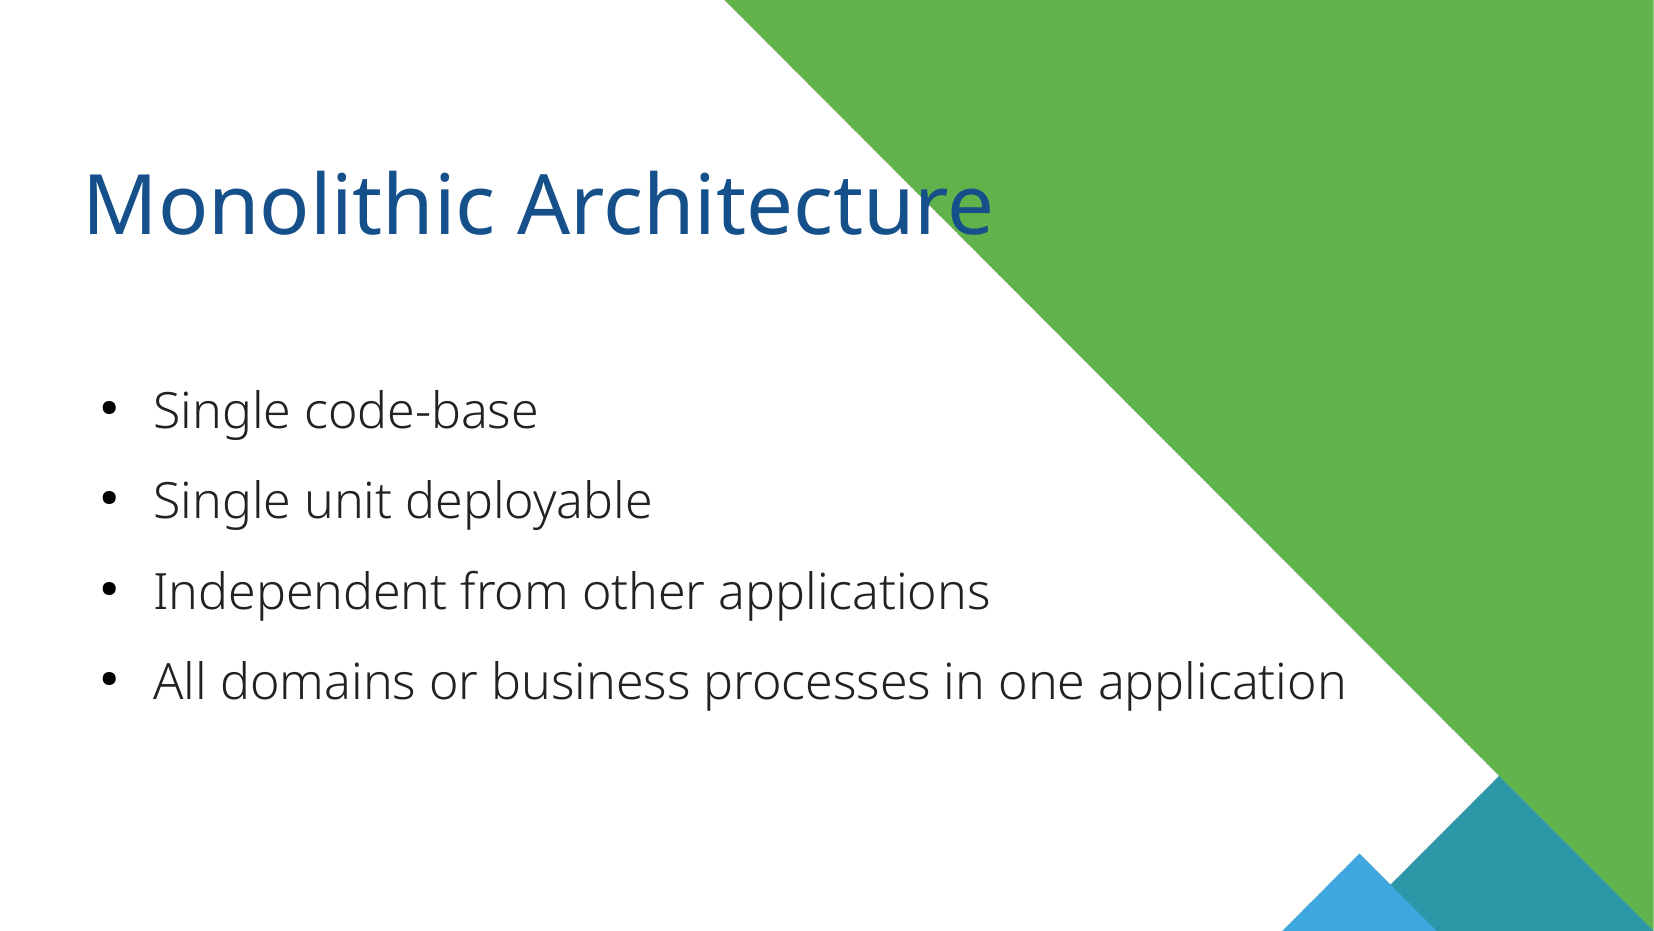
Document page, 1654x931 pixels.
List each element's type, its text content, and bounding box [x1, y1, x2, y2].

list Single code-base Single unit deployable Independent from other applications All domains or business processes in one application [82, 375, 1571, 846]
picture [0, 0, 1654, 931]
title Monolithic Architecture [82, 58, 1571, 346]
